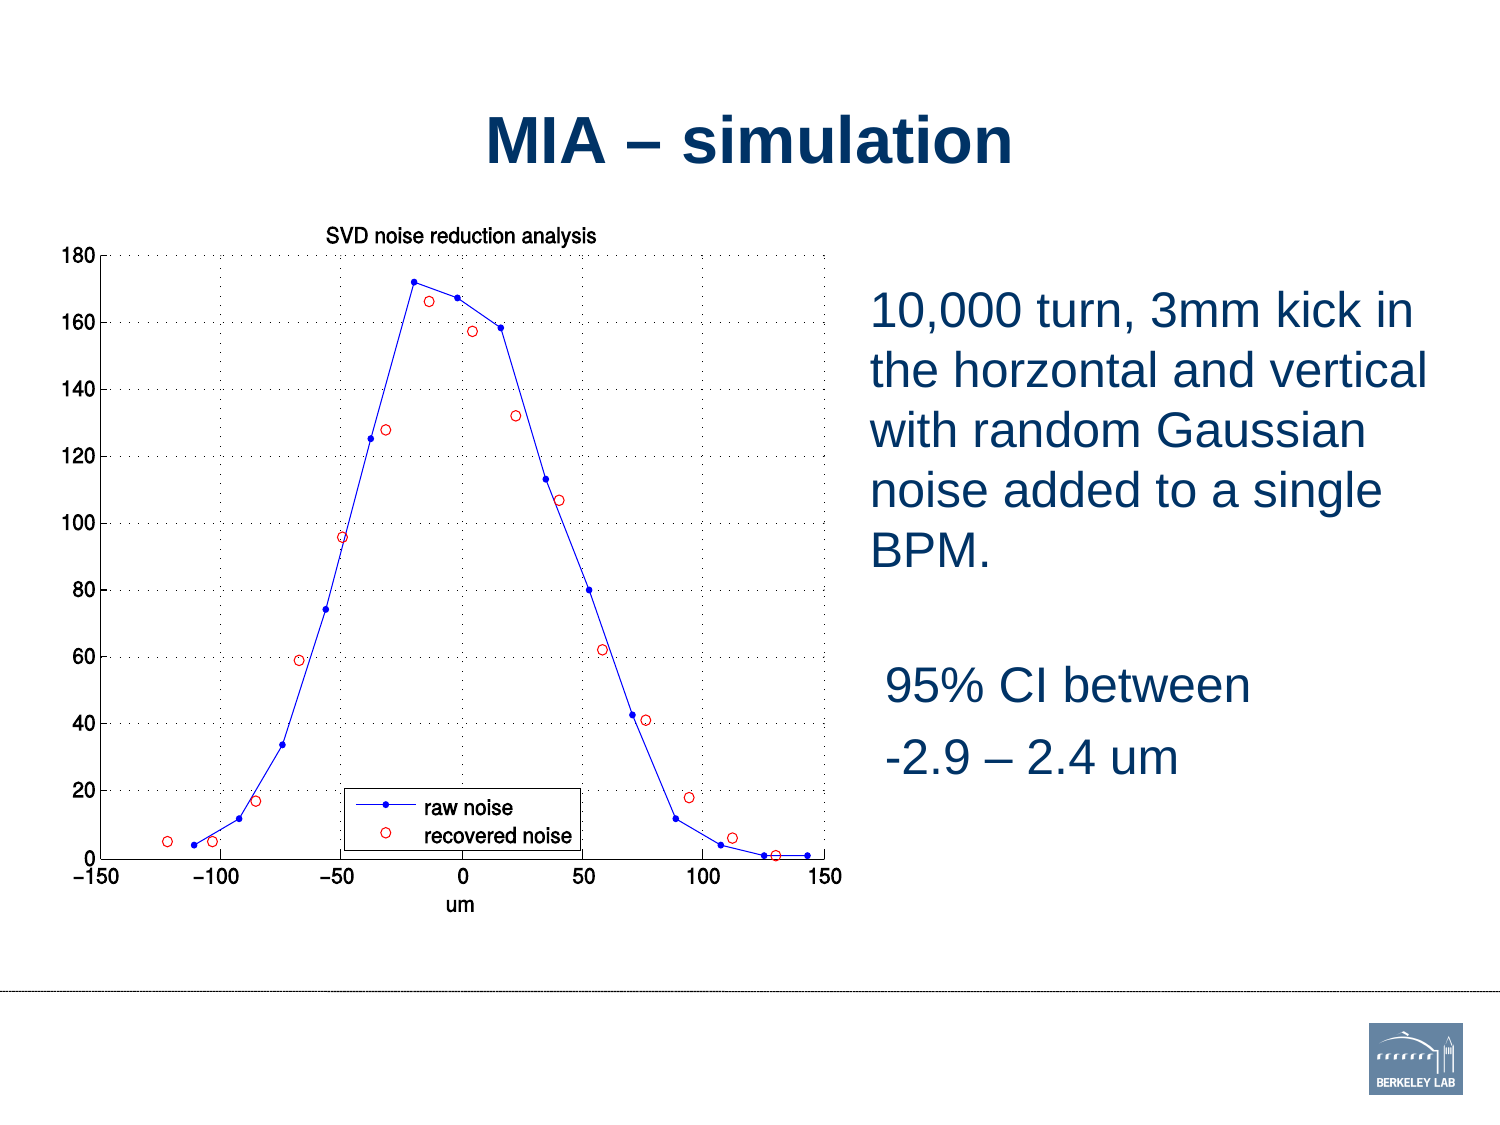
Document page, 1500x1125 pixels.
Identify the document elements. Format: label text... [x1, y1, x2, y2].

text_box 95% CI between -2.9 – 2.4 um [870, 645, 1456, 871]
title MIA – simulation [111, 42, 1389, 231]
picture [60, 224, 843, 916]
picture [1369, 1023, 1463, 1095]
text_box 10,000 turn, 3mm kick in the horzontal and vertical with random Gaussian noise added to a single BPM. [855, 270, 1471, 585]
